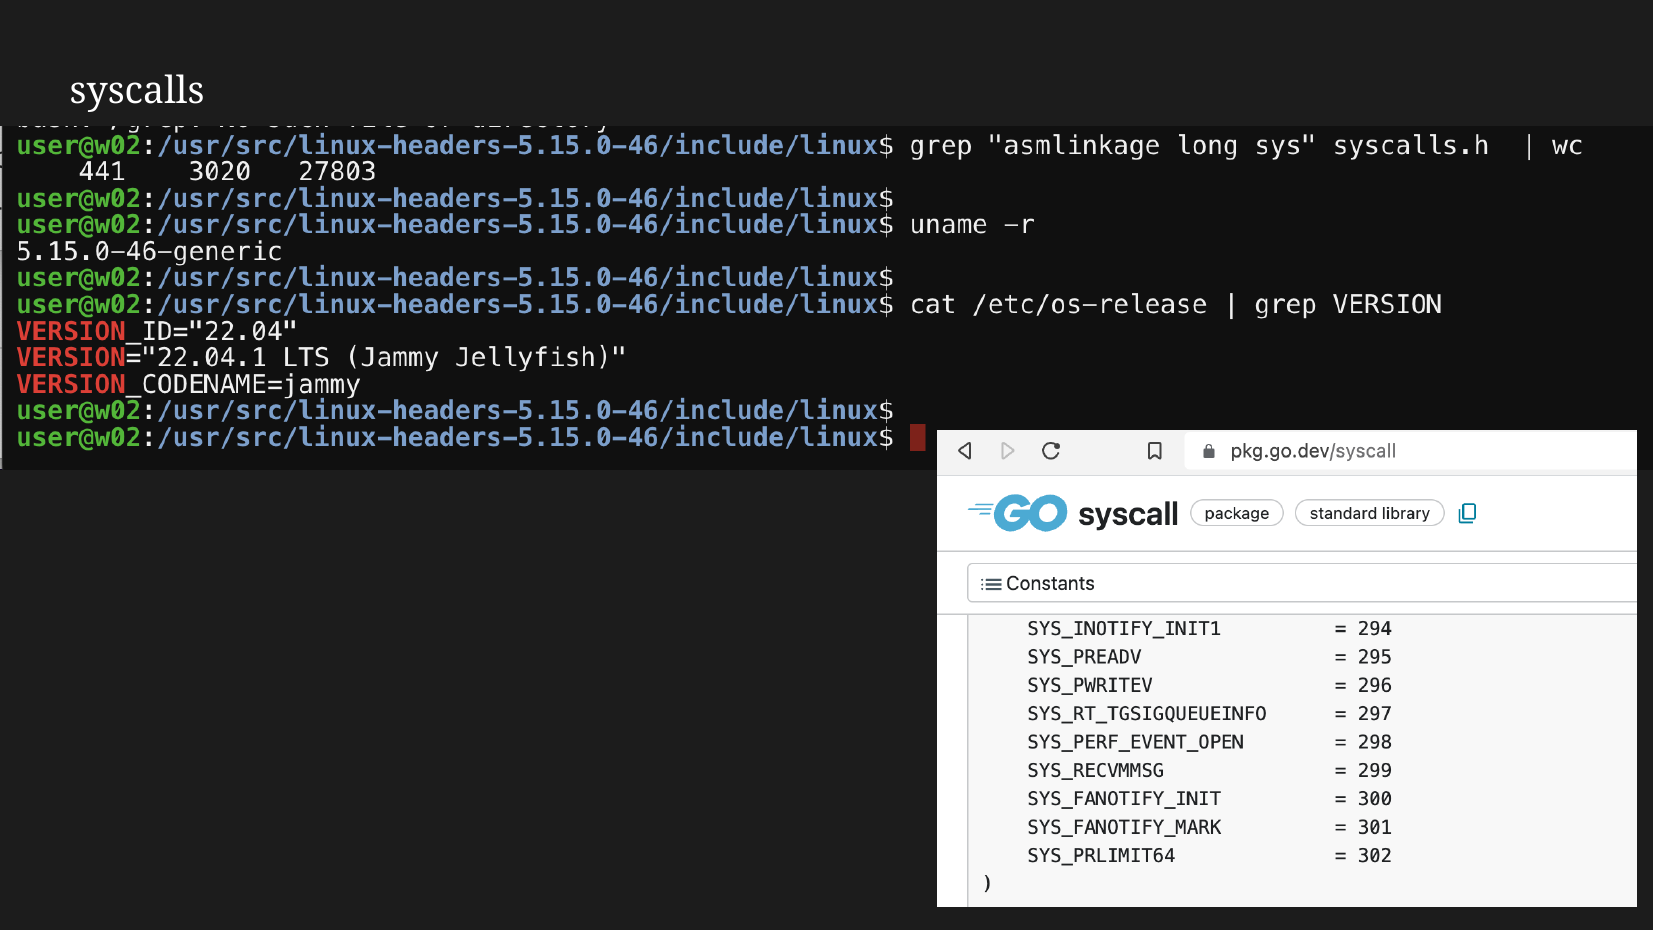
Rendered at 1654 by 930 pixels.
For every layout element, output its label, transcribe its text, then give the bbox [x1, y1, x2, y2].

picture [0, 126, 1653, 907]
text_box syscalls [54, 56, 451, 113]
